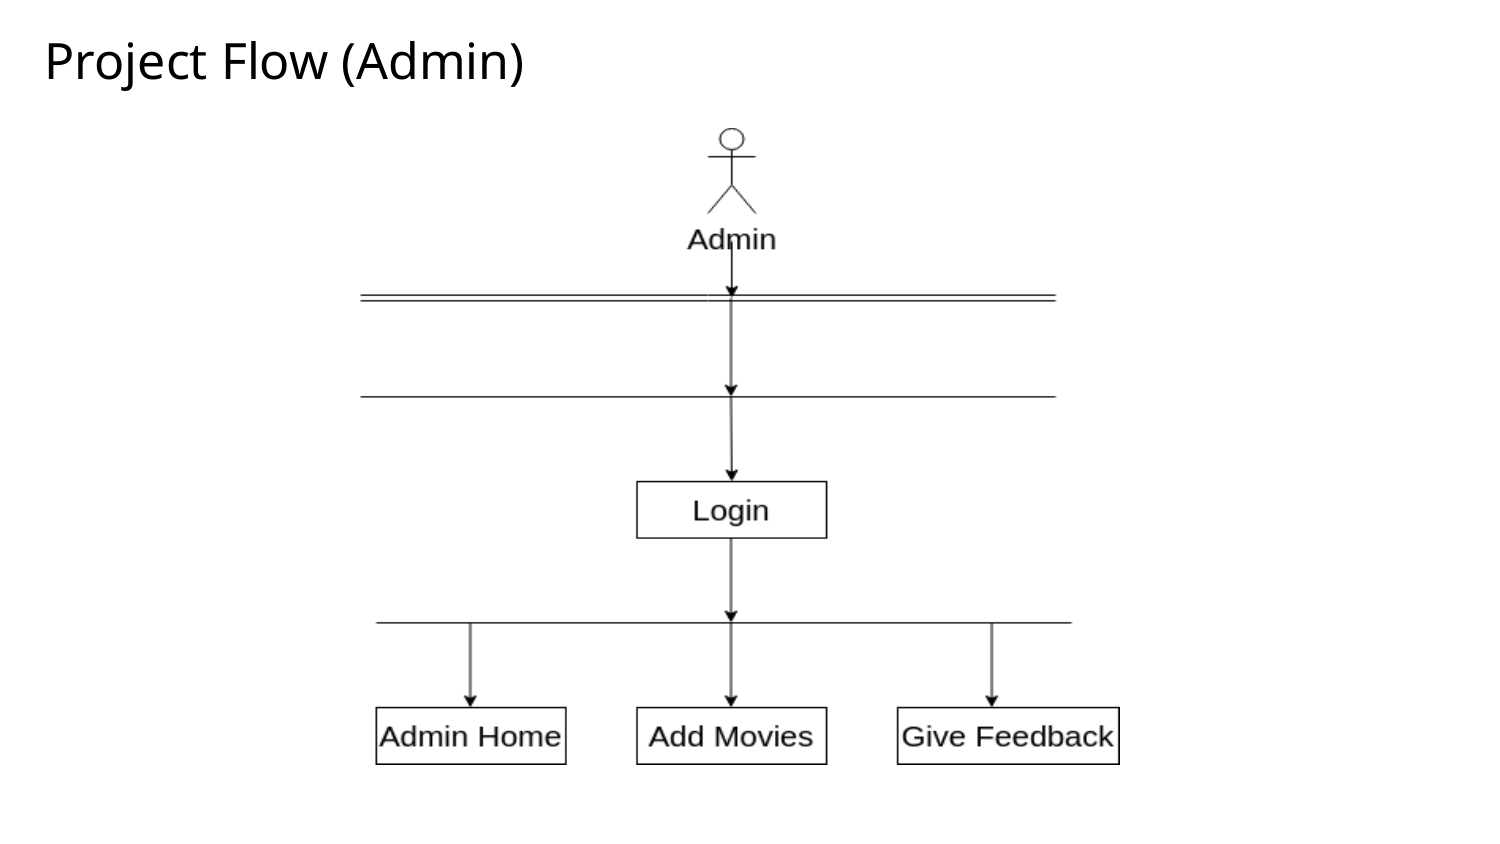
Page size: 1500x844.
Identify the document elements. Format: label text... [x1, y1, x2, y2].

picture [360, 128, 1120, 765]
text_box Project Flow (Admin) [16, 21, 615, 97]
